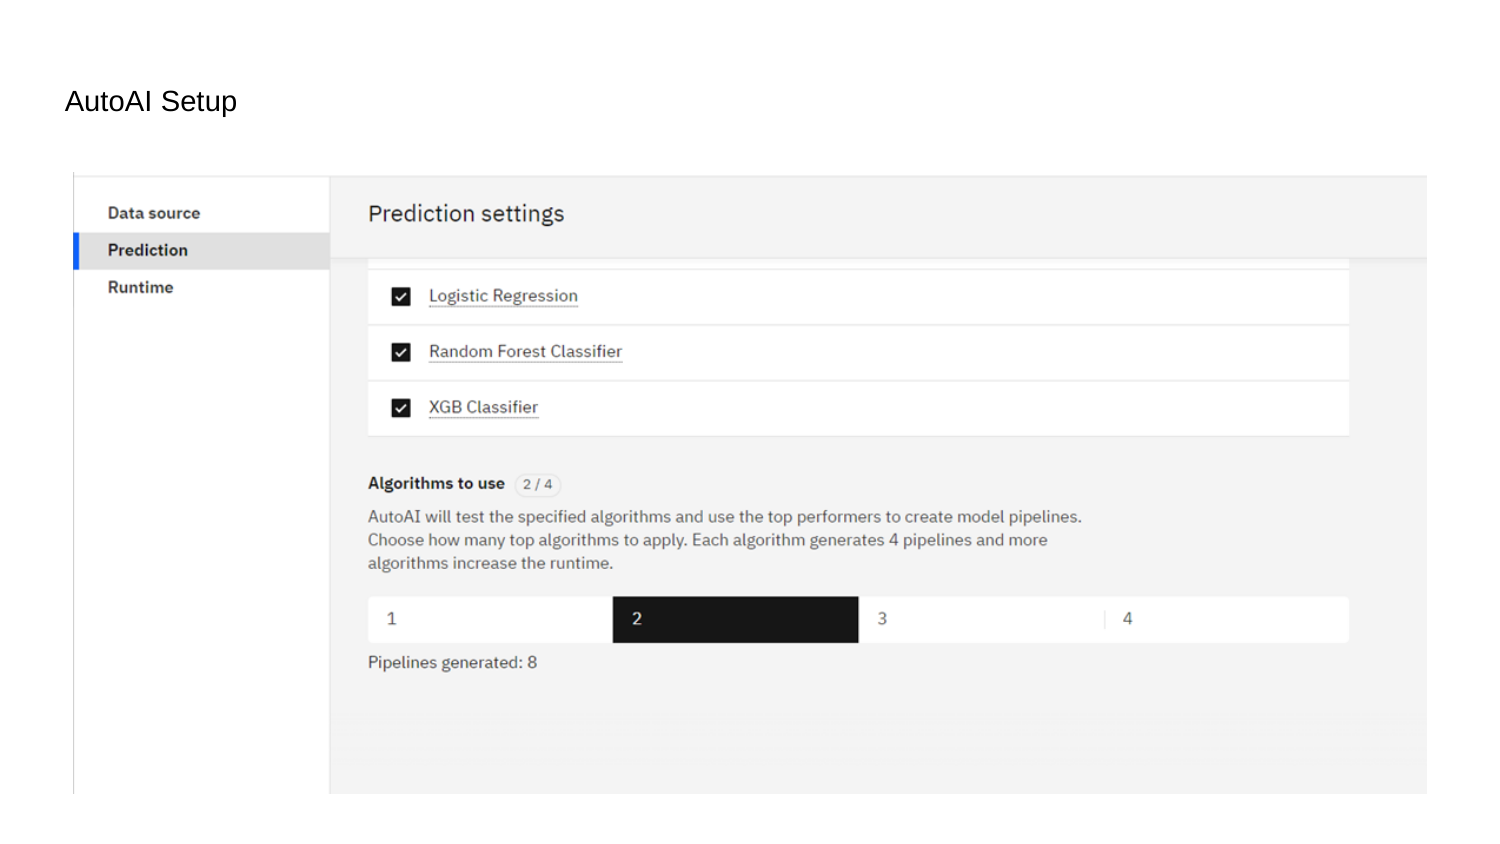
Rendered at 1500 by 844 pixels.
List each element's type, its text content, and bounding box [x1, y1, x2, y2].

picture [73, 172, 1427, 794]
title AutoAI Setup [49, 67, 1448, 173]
